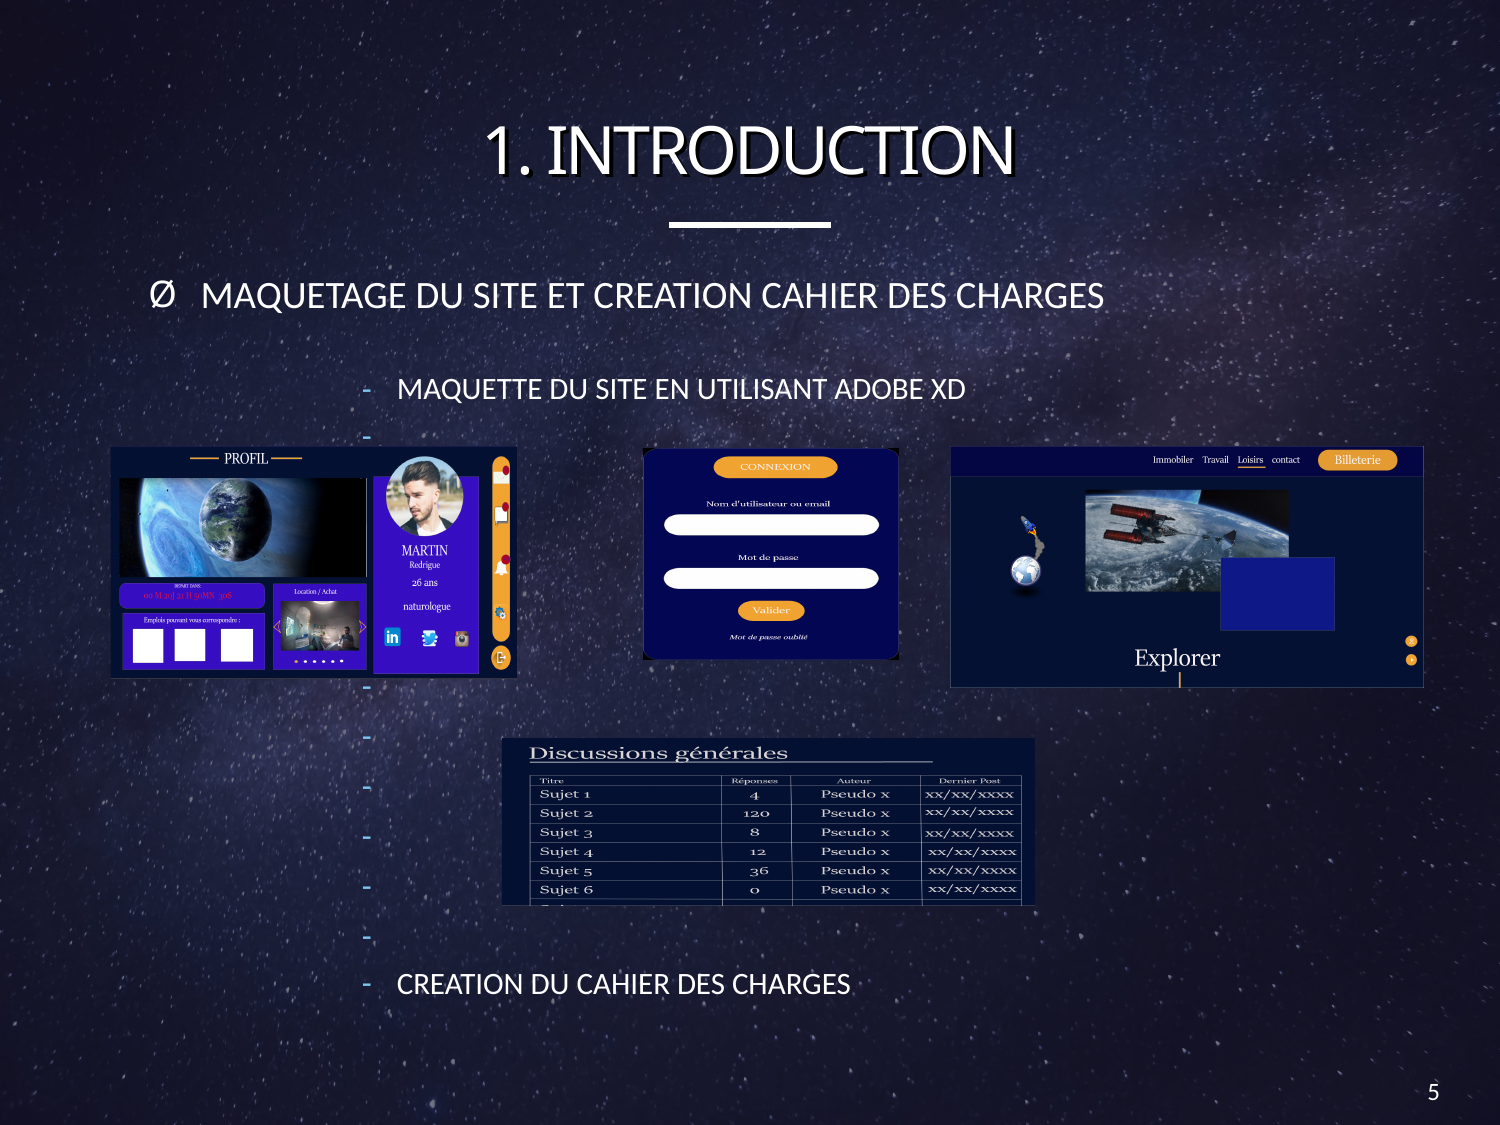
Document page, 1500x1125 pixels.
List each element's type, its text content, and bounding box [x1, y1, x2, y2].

title 1. INTRODUCTION [112, 99, 1388, 200]
text_box [1412, 1052, 1488, 1113]
picture [501, 738, 1035, 906]
picture [950, 446, 1424, 688]
picture [643, 448, 899, 660]
list MAQUETAGE DU SITE ET CREATION CAHIER DES CHARGES MAQUETTE DU SITE EN UTILISANT ADOBE XD CREATION DU CAHIER DES CHARGES [112, 262, 1388, 1013]
picture [110, 446, 518, 679]
